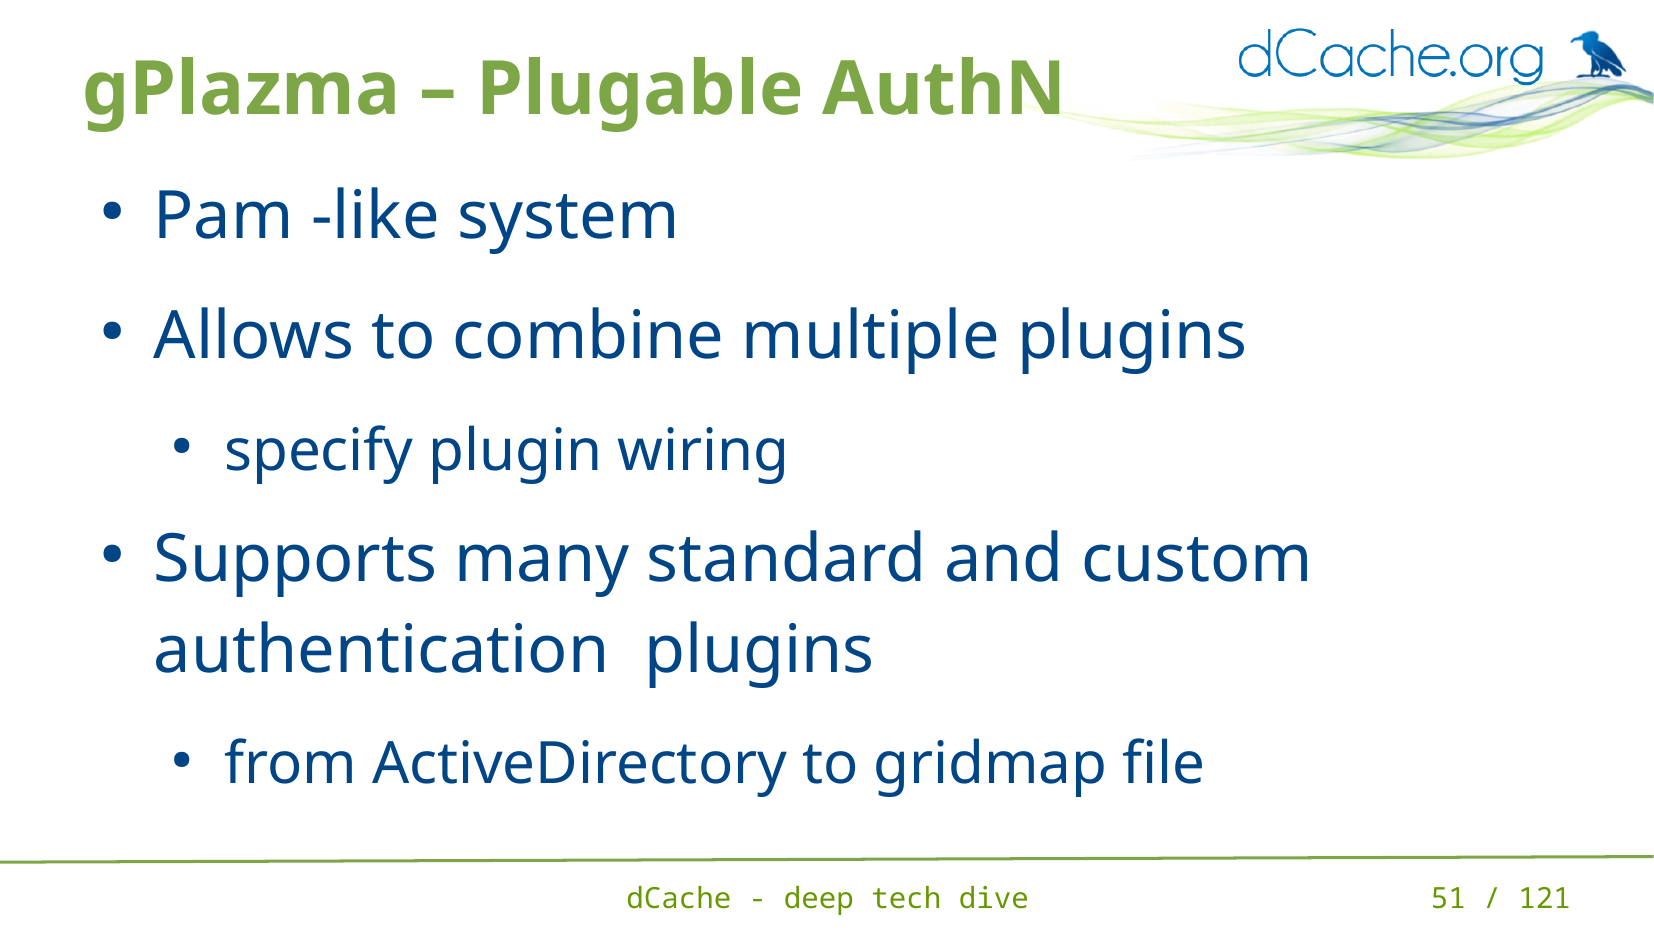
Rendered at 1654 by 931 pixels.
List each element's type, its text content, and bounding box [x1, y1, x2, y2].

title gPlazma – Plugable AuthN [82, 40, 1605, 131]
picture [956, 16, 1654, 169]
list Pam -like system Allows to combine multiple plugins specify plugin wiring Supports many standard and custom authentication plugins from ActiveDirectory to gridmap file [82, 167, 1571, 839]
